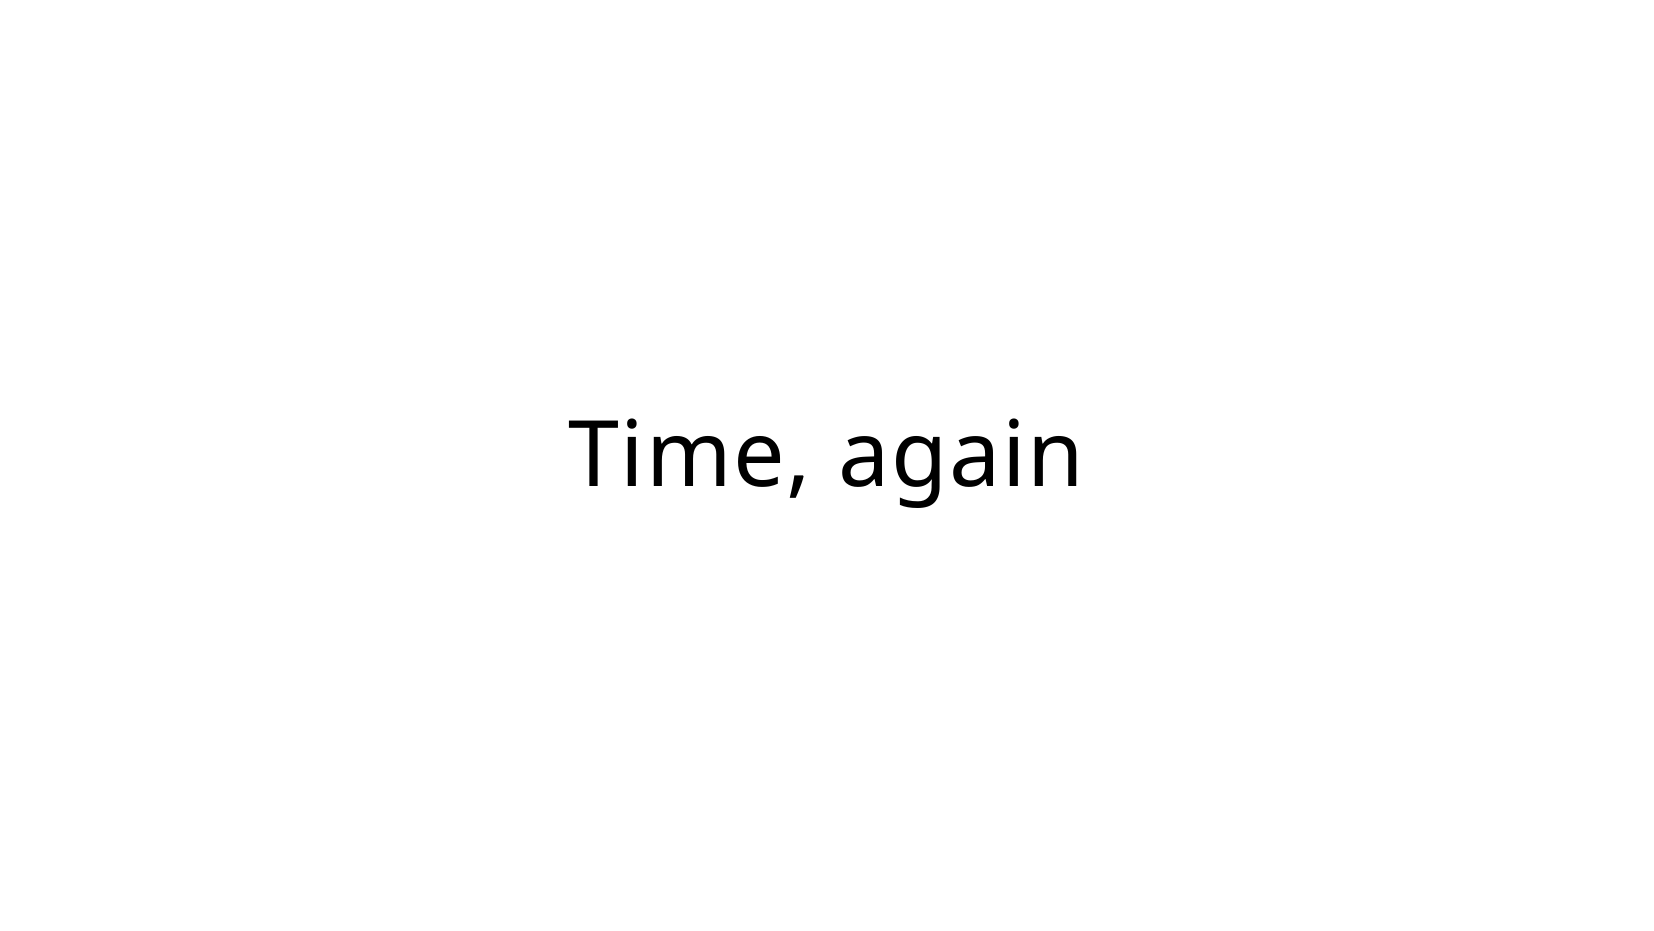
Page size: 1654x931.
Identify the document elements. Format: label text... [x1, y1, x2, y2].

title Time, again [127, 367, 1527, 535]
